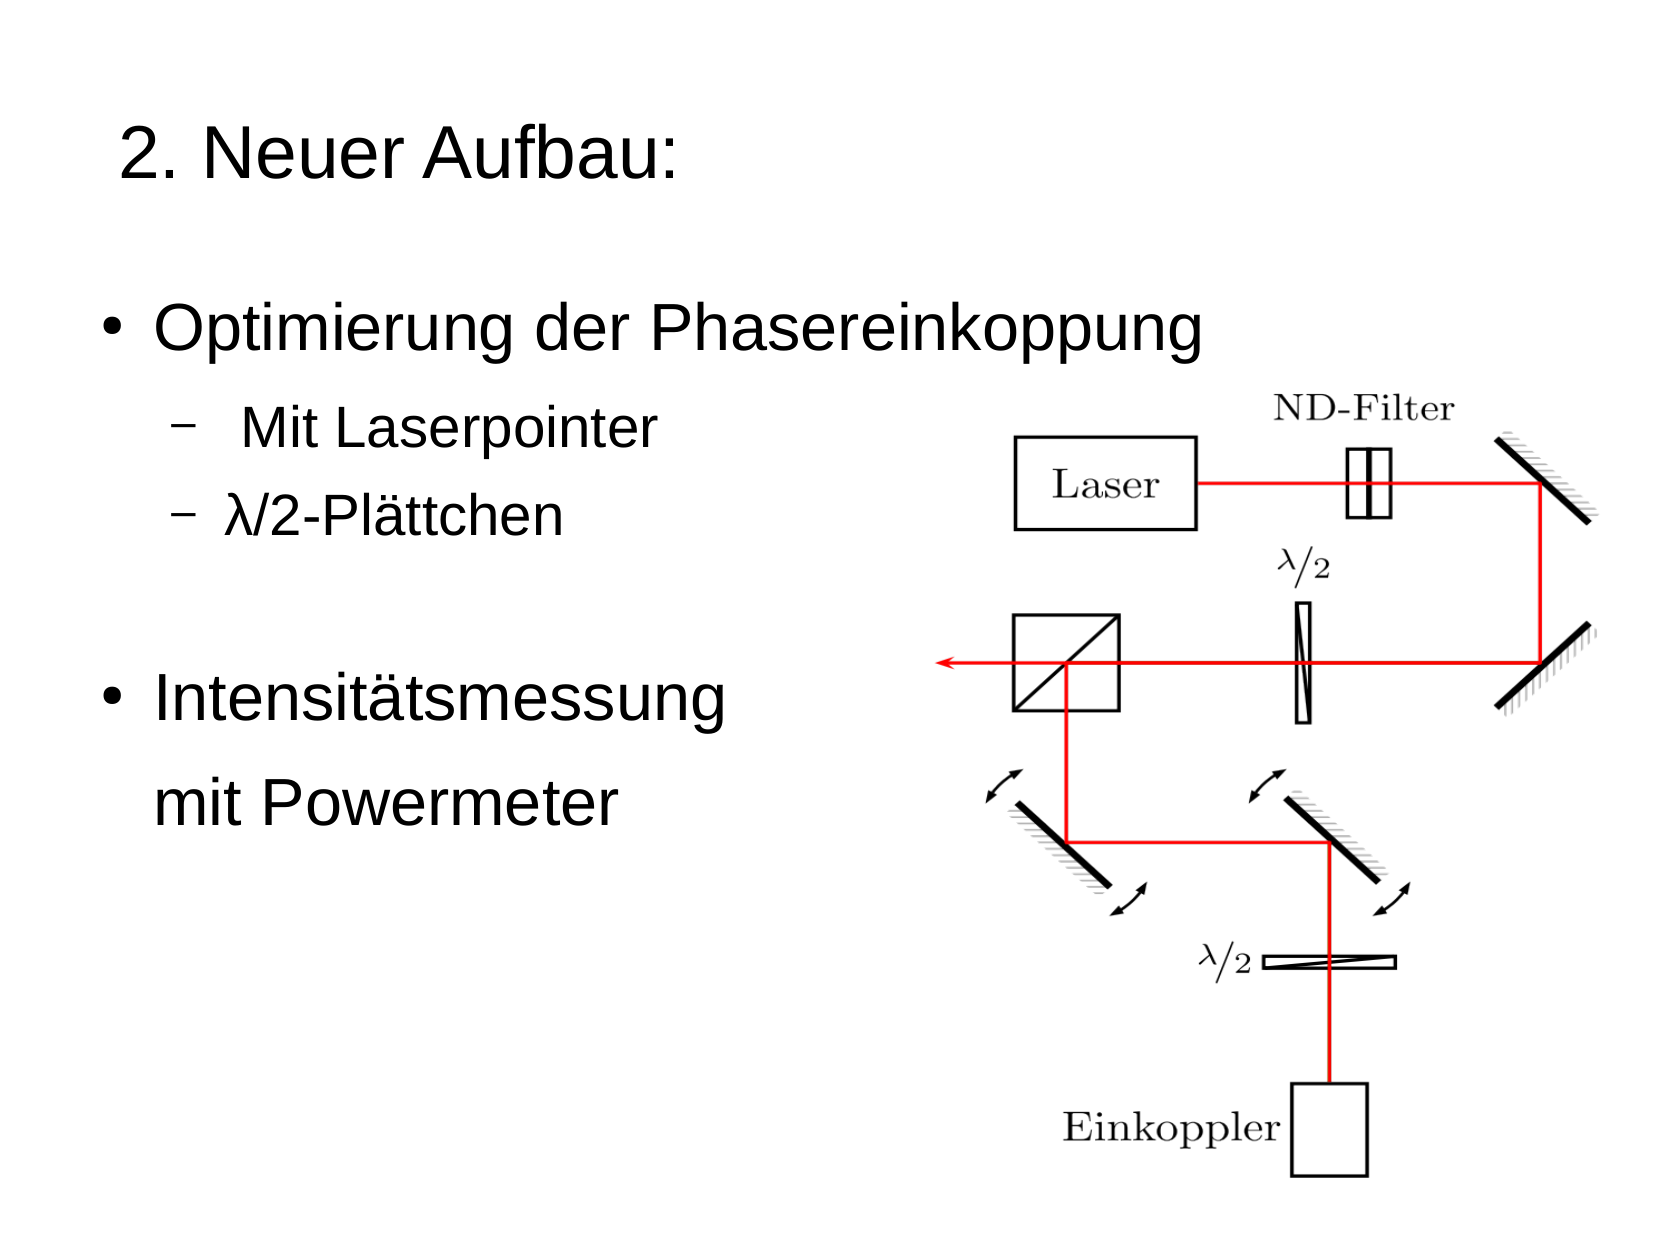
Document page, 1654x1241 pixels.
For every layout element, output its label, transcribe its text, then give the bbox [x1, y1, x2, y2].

picture [879, 313, 1648, 1241]
list Optimierung der Phasereinkoppung Mit Laserpointer λ/2-Plättchen Intensitätsmessung mit Powermeter [82, 290, 1571, 1109]
title 2. Neuer Aufbau: [82, 49, 1571, 257]
